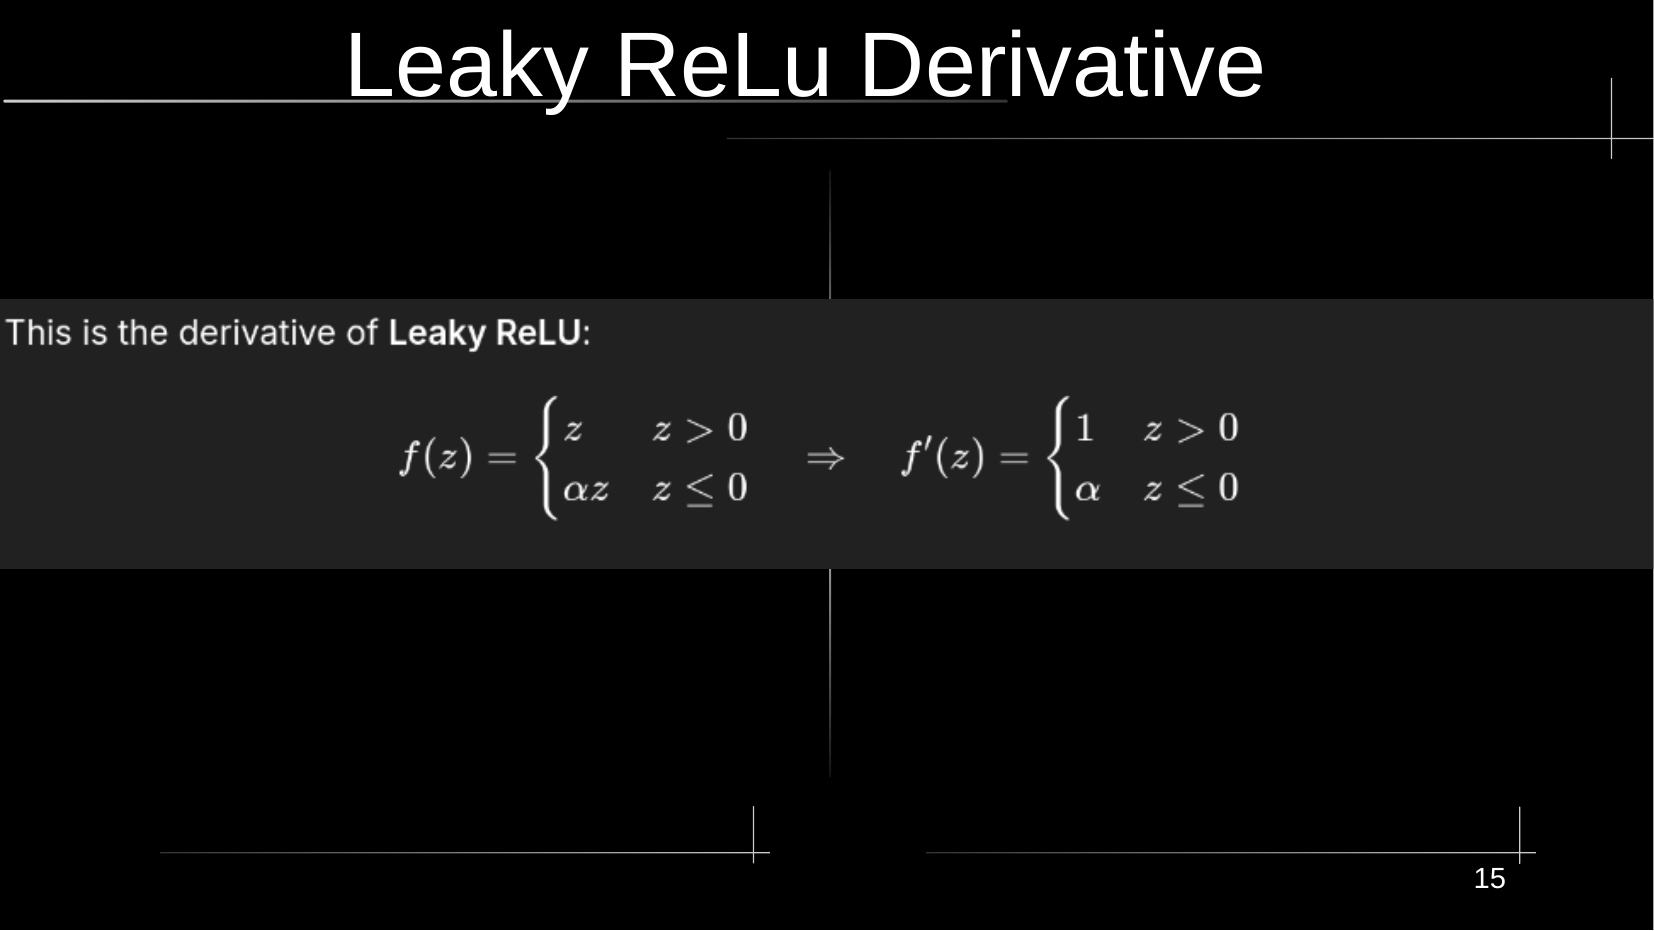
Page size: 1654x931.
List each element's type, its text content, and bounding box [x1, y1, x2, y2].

title Leaky ReLu Derivative [23, 11, 1589, 119]
picture [0, 299, 1654, 569]
